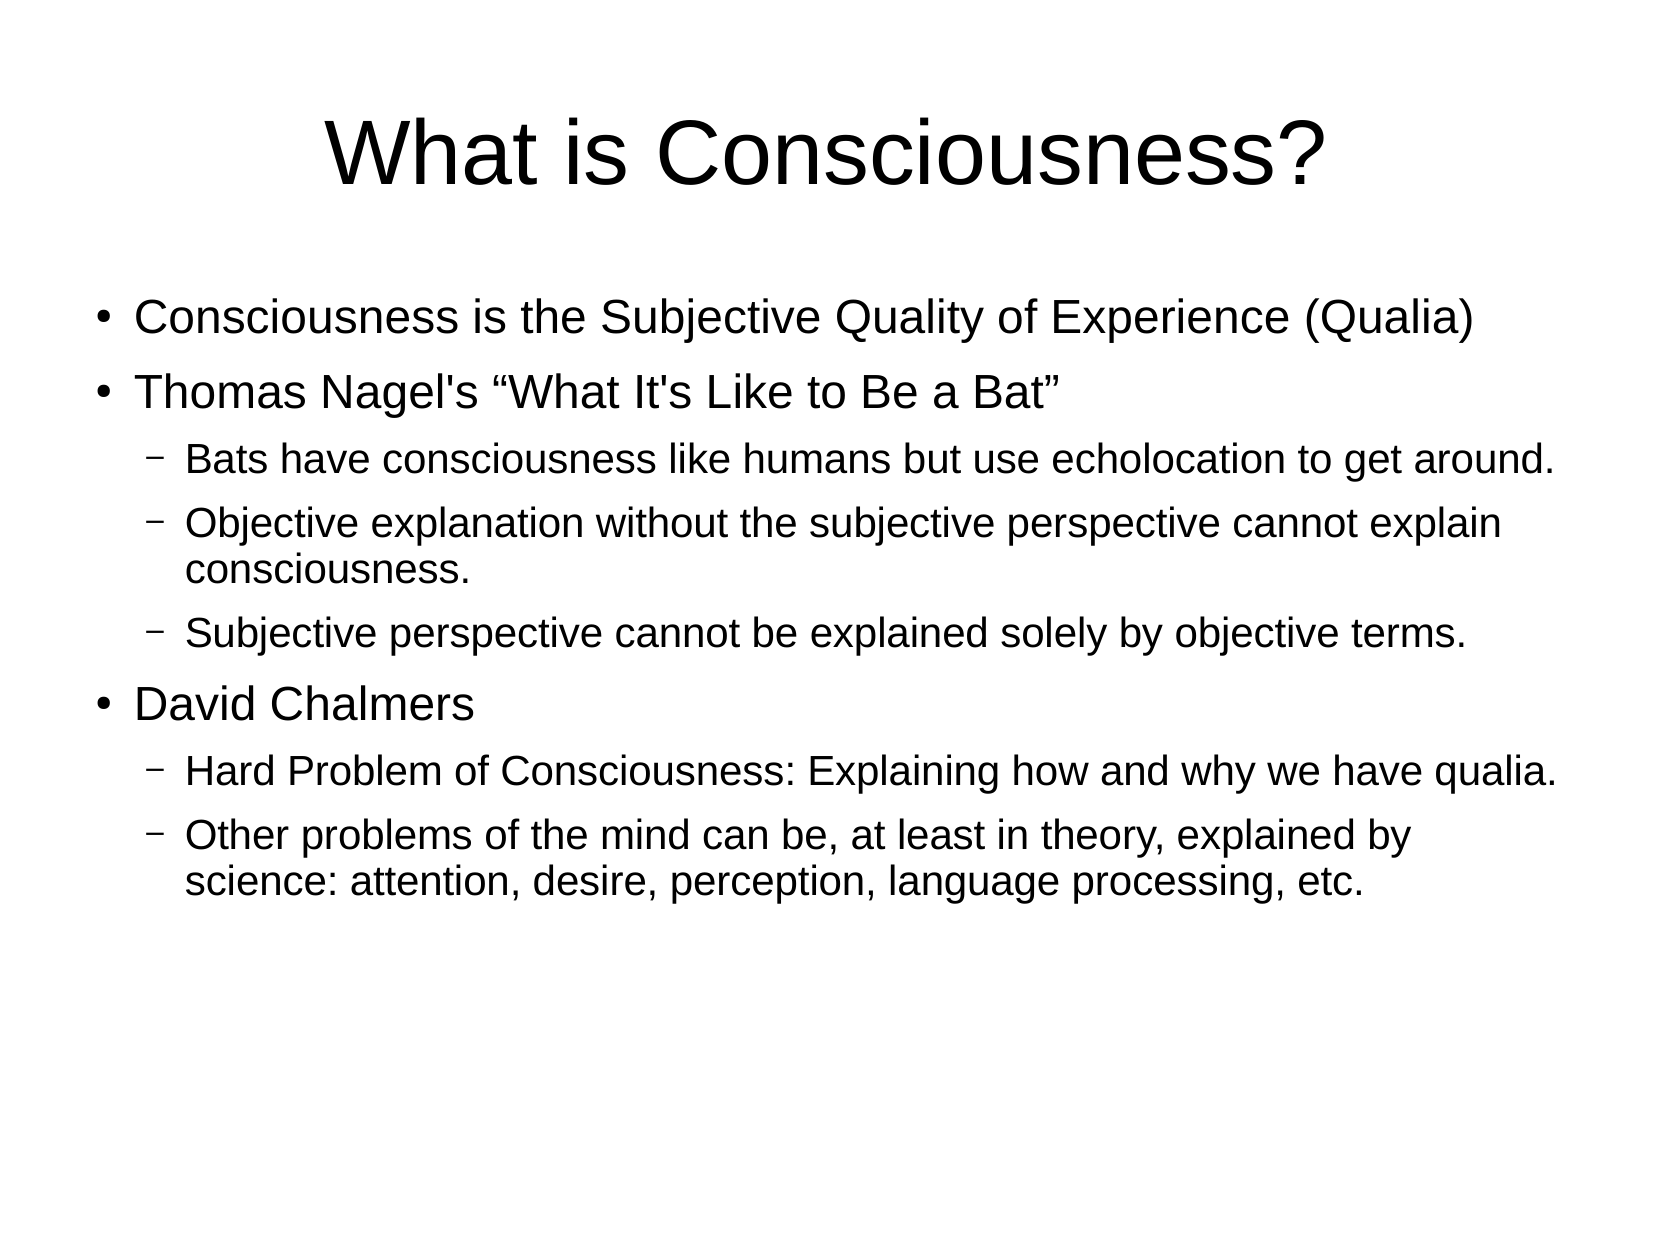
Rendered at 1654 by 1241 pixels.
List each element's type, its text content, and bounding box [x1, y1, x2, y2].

list Consciousness is the Subjective Quality of Experience (Qualia) Thomas Nagel's “What It's Like to Be a Bat” Bats have consciousness like humans but use echolocation to get around. Objective explanation without the subjective perspective cannot explain consciousness. Subjective perspective cannot be explained solely by objective terms. David Chalmers Hard Problem of Consciousness: Explaining how and why we have qualia. Other problems of the mind can be, at least in theory, explained by science: attention, desire, perception, language processing, etc. [82, 290, 1571, 1010]
title What is Consciousness? [82, 49, 1571, 257]
